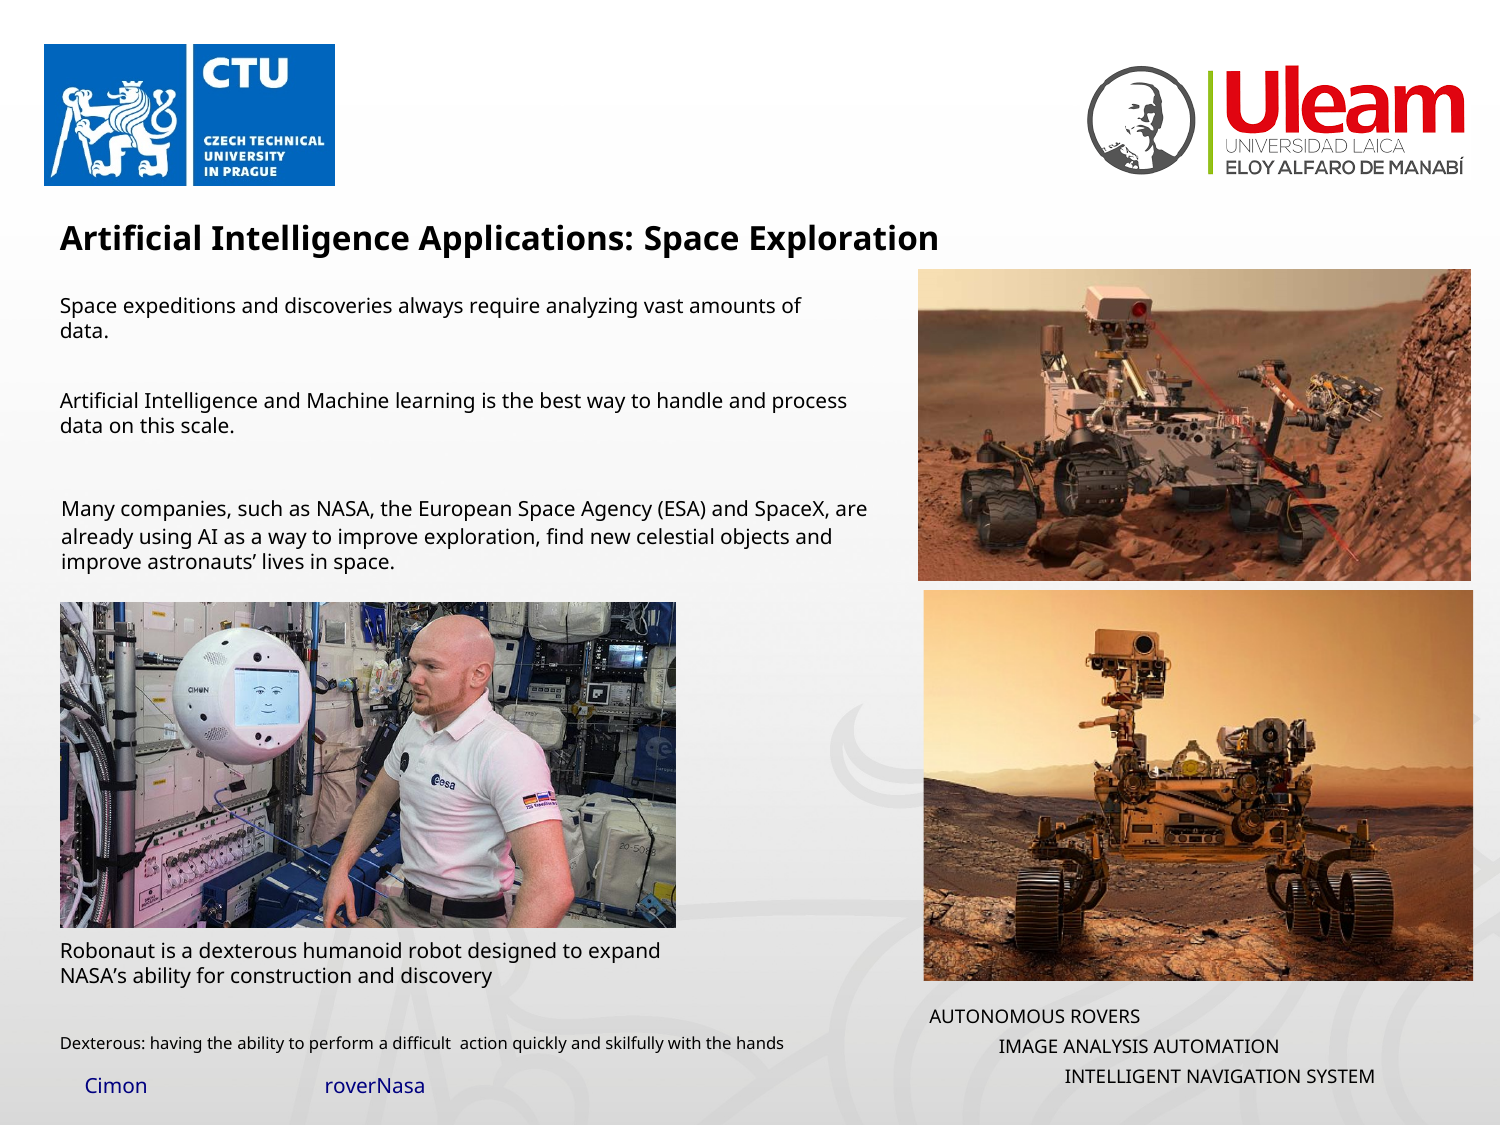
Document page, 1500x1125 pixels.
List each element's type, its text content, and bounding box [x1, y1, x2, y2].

text_box Many companies, such as NASA, the European Space Agency (ESA) and SpaceX, are already using AI as a way to improve exploration, find new celestial objects and improve astronauts’ lives in space. [46, 488, 886, 603]
text_box IMAGE ANALYSIS AUTOMATION [984, 1027, 1321, 1066]
text_box AUTONOMOUS ROVERS [914, 997, 1216, 1036]
text_box Dexterous: having the ability to perform a difficult action quickly and skilfully with the hands [45, 1025, 931, 1066]
text_box INTELLIGENT NAVIGATION SYSTEM [1050, 1057, 1426, 1096]
text_box roverNasa [309, 1066, 511, 1105]
text_box Robonaut is a dexterous humanoid robot designed to expand NASA’s ability for construction and discovery [45, 930, 691, 1021]
text_box Artificial Intelligence Applications: Space Exploration [45, 210, 1231, 361]
text_box Cimon [69, 1066, 271, 1105]
picture [0, 0, 1500, 1125]
text_box Space expeditions and discoveries always require analyzing vast amounts of data. Artificial Intelligence and Machine learning is the best way to handle and process data on this scale. [45, 285, 871, 446]
